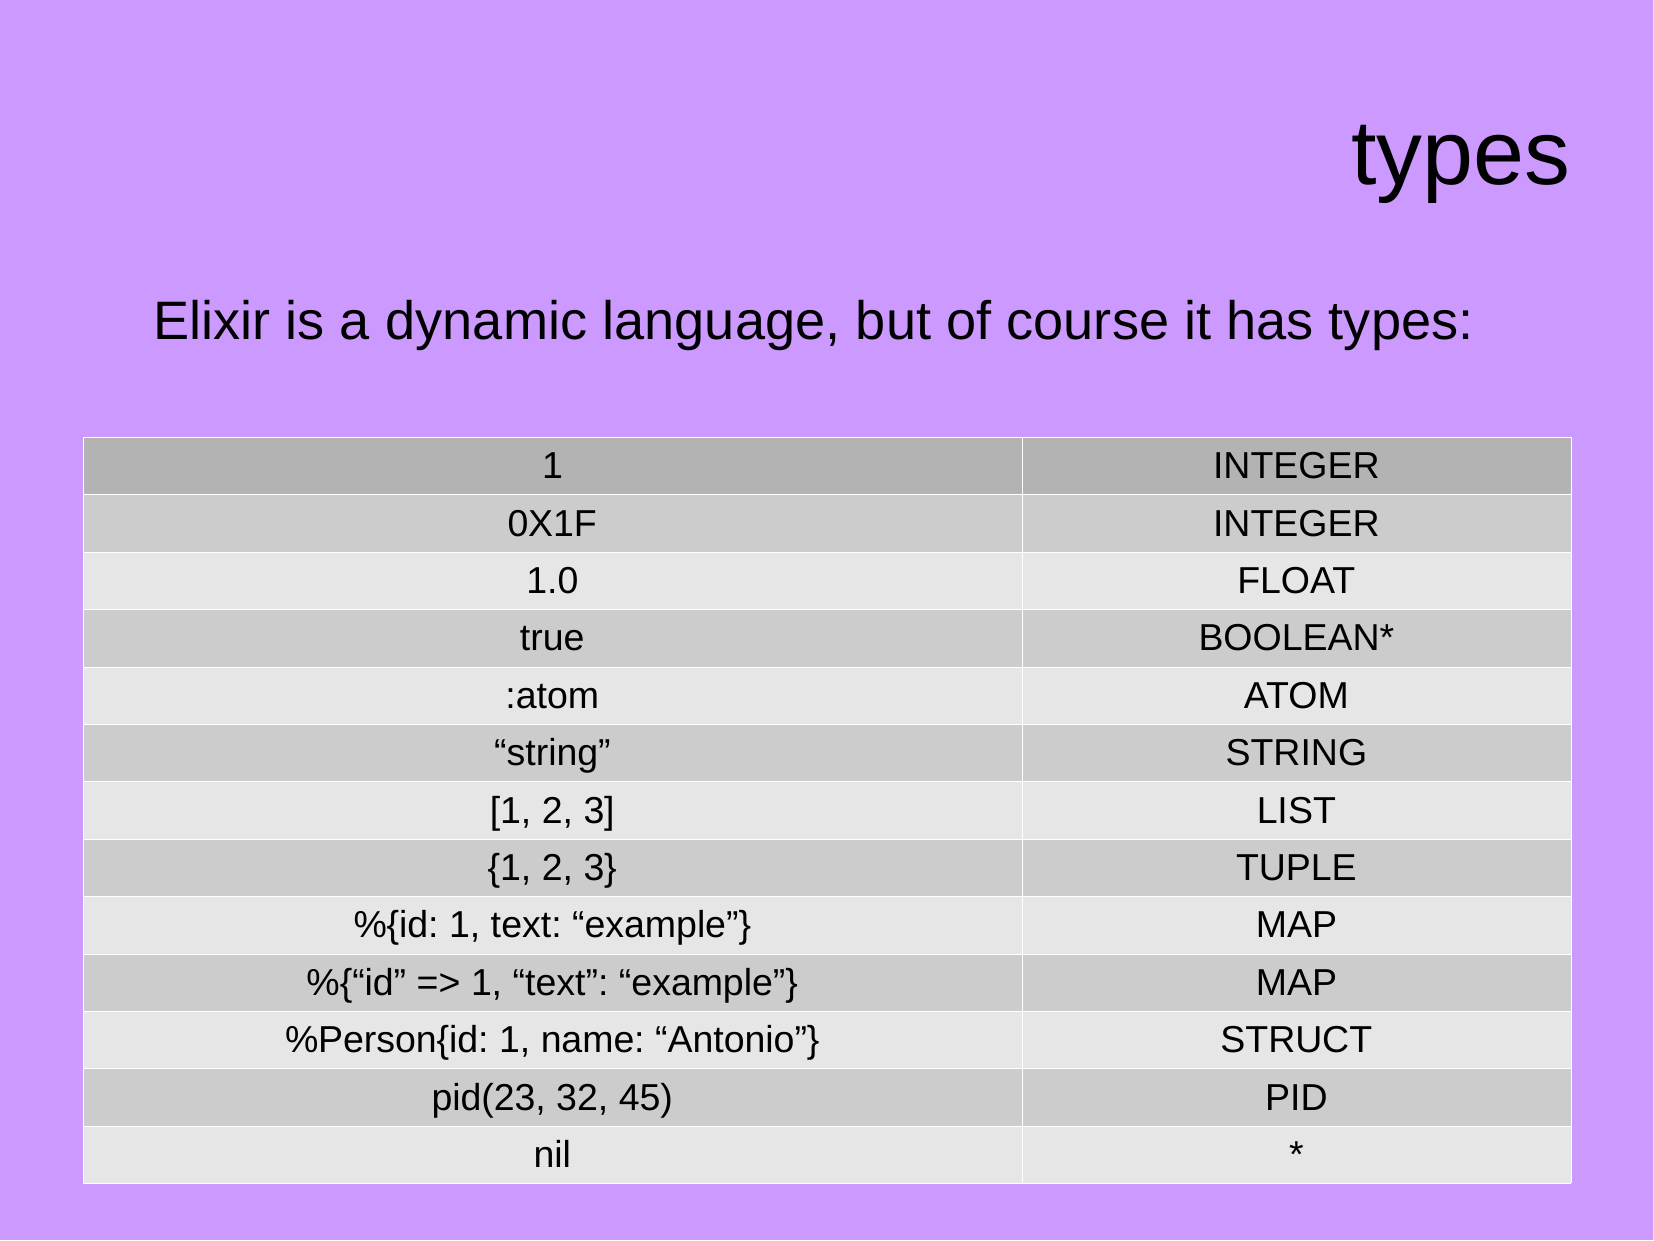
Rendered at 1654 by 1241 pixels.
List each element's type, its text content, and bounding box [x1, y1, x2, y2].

table_cell MAP [1023, 955, 1571, 1011]
table_header INTEGER [1023, 438, 1571, 494]
table_cell “string” [84, 725, 1022, 781]
table_cell true [84, 610, 1022, 667]
table_cell nil [84, 1127, 1022, 1183]
table_cell 1.0 [84, 553, 1022, 609]
table_cell %{id: 1, text: “example”} [84, 897, 1022, 954]
table_cell BOOLEAN* [1023, 610, 1571, 667]
table_cell pid(23, 32, 45) [84, 1069, 1022, 1126]
list Elixir is a dynamic language, but of course it has types: [82, 290, 1571, 437]
table_cell %{“id” => 1, “text”: “example”} [84, 955, 1022, 1011]
table_cell FLOAT [1023, 553, 1571, 609]
table_cell 0X1F [84, 495, 1022, 552]
table_cell [1, 2, 3] [84, 782, 1022, 839]
table_cell :atom [84, 668, 1022, 724]
table_cell %Person{id: 1, name: “Antonio”} [84, 1012, 1022, 1068]
table_cell INTEGER [1023, 495, 1571, 552]
table_cell ATOM [1023, 668, 1571, 724]
table_cell * [1023, 1127, 1571, 1183]
table_cell STRING [1023, 725, 1571, 781]
table_cell MAP [1023, 897, 1571, 954]
table_cell PID [1023, 1069, 1571, 1126]
table_cell TUPLE [1023, 840, 1571, 896]
table_cell LIST [1023, 782, 1571, 839]
table_cell {1, 2, 3} [84, 840, 1022, 896]
table_header 1 [84, 438, 1022, 494]
title types [82, 49, 1571, 257]
table_cell STRUCT [1023, 1012, 1571, 1068]
